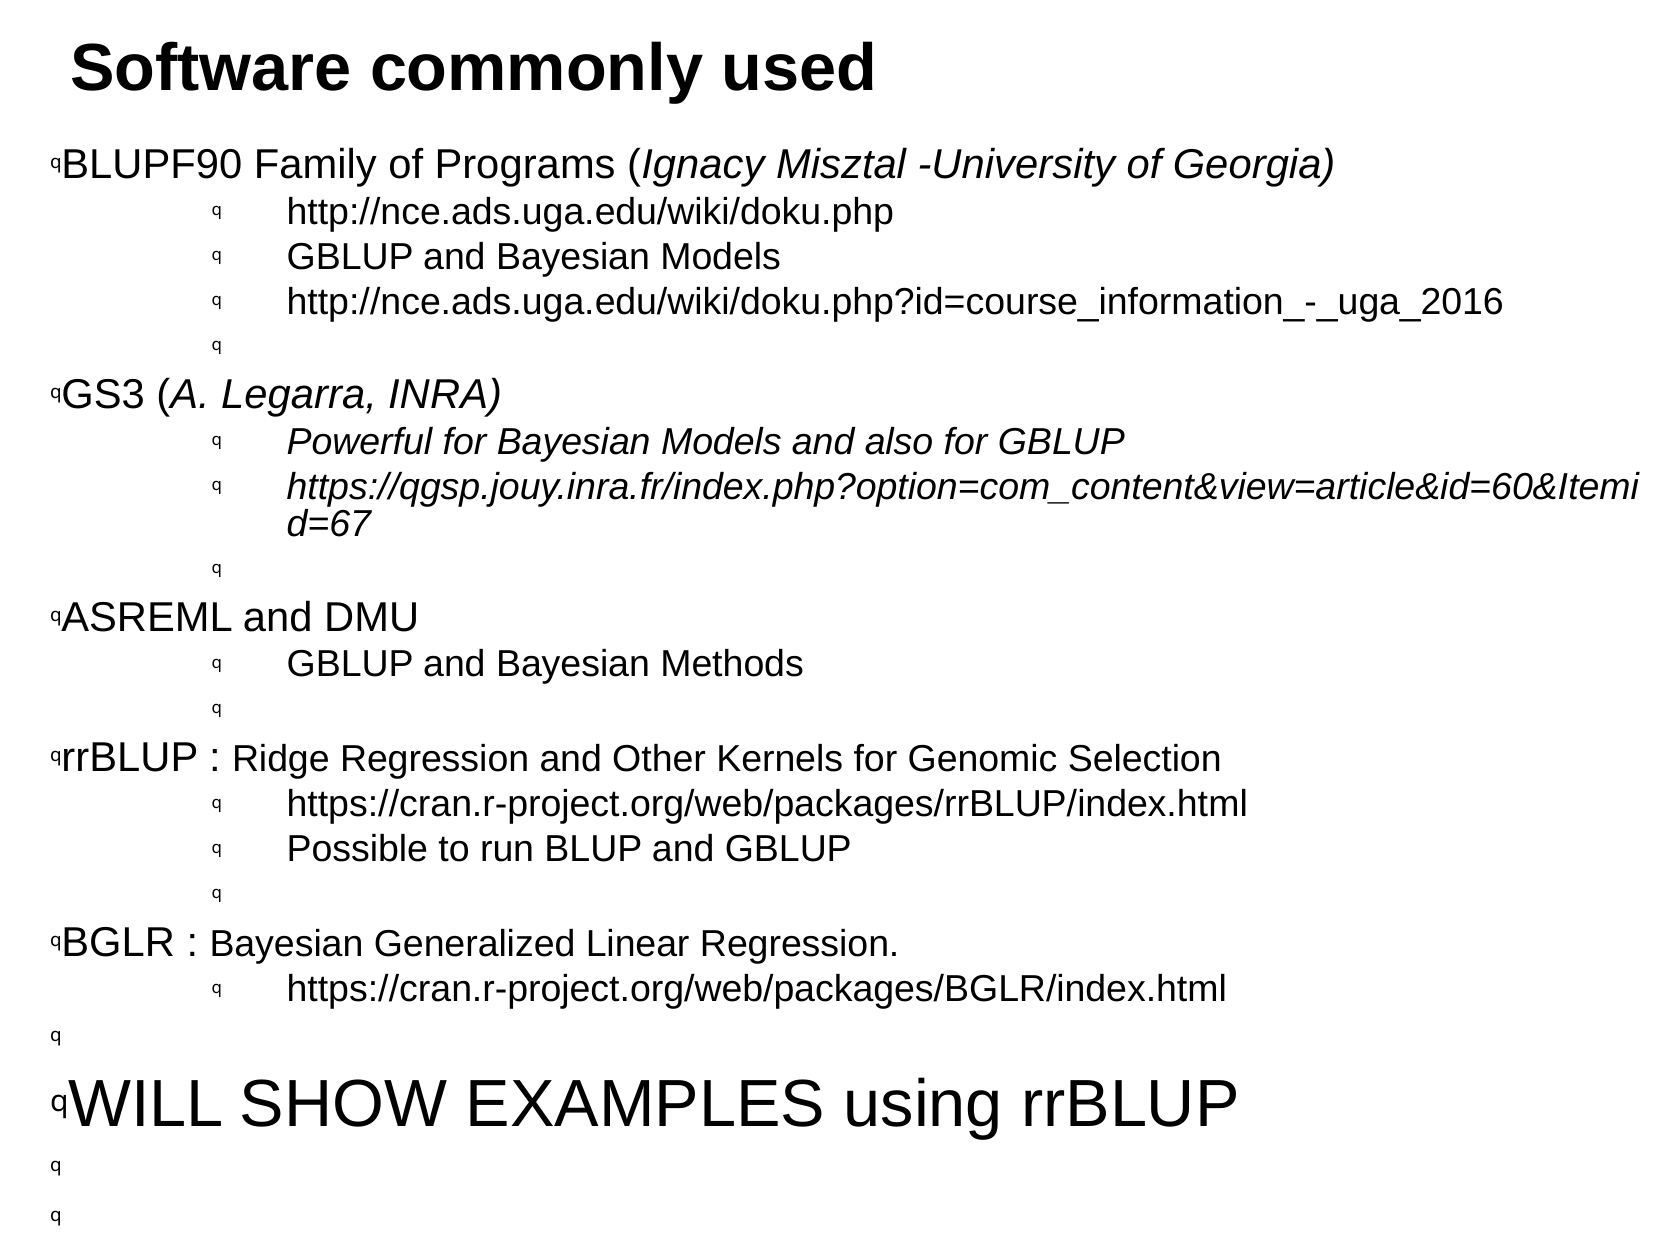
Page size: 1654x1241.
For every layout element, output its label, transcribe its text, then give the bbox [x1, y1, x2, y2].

text_box BLUPF90 Family of Programs (Ignacy Misztal -University of Georgia) http://nce.ads.uga.edu/wiki/doku.php GBLUP and Bayesian Models http://nce.ads.uga.edu/wiki/doku.php?id=course_information_-_uga_2016 GS3 (A. Legarra, INRA) Powerful for Bayesian Models and also for GBLUP https://qgsp.jouy.inra.fr/index.php?option=com_content&view=article&id=60&Itemid=67 ASREML and DMU GBLUP and Bayesian Methods rrBLUP : Ridge Regression and Other Kernels for Genomic Selection https://cran.r-project.org/web/packages/rrBLUP/index.html Possible to run BLUP and GBLUP BGLR : Bayesian Generalized Linear Regression. https://cran.r-project.org/web/packages/BGLR/index.html WILL SHOW EXAMPLES using rrBLUP [49, 136, 1654, 1190]
text_box Software commonly used [55, 32, 1616, 114]
